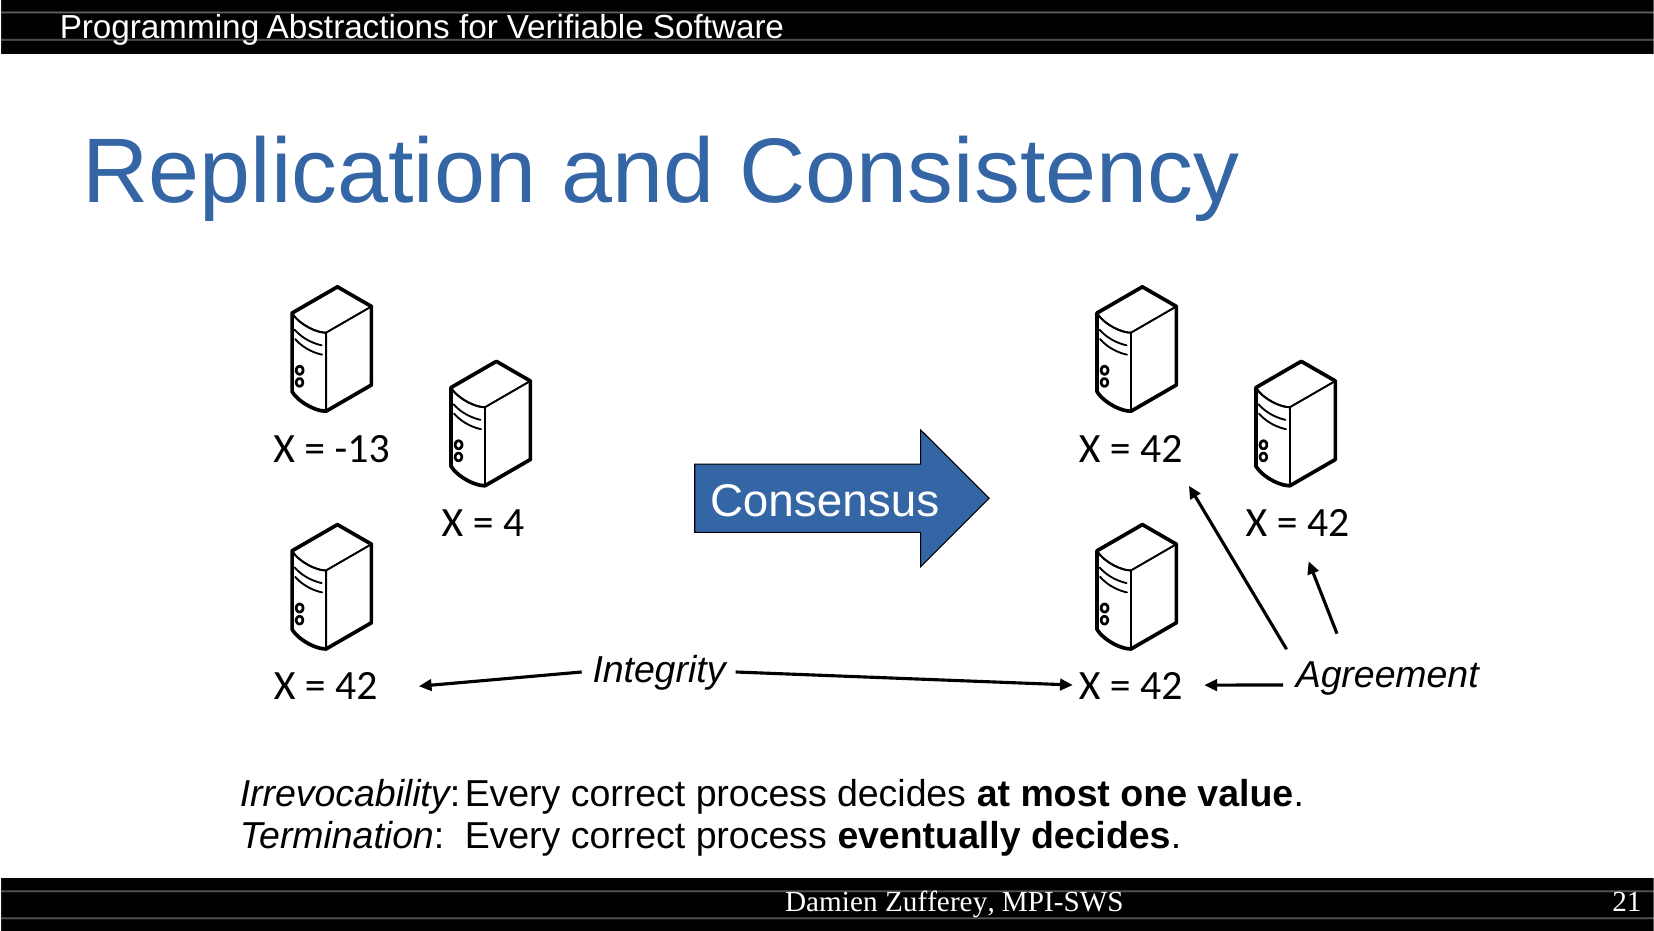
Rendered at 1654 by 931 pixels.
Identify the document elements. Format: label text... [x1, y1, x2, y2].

text_box Consensus [694, 429, 990, 567]
picture [1095, 285, 1179, 413]
text_box X = 42 [1230, 487, 1365, 553]
picture [1254, 359, 1338, 487]
text_box X = 42 [1063, 413, 1198, 479]
picture [290, 285, 374, 413]
picture [1, 0, 1654, 54]
picture [290, 522, 374, 650]
text_box Integrity [577, 637, 741, 698]
picture [449, 359, 533, 487]
picture [1, 878, 1654, 931]
text_box X = -13 [258, 413, 405, 479]
title Replication and Consistency [82, 92, 1571, 249]
text_box X = 4 [426, 487, 540, 553]
picture [1095, 522, 1179, 650]
text_box X = 42 [259, 650, 393, 716]
text_box Irrevocability: Every correct process decides at most one value. Termination: Every correct process eventually decides. [225, 764, 1351, 871]
text_box Agreement [1281, 643, 1494, 703]
text_box X = 42 [1063, 650, 1198, 716]
